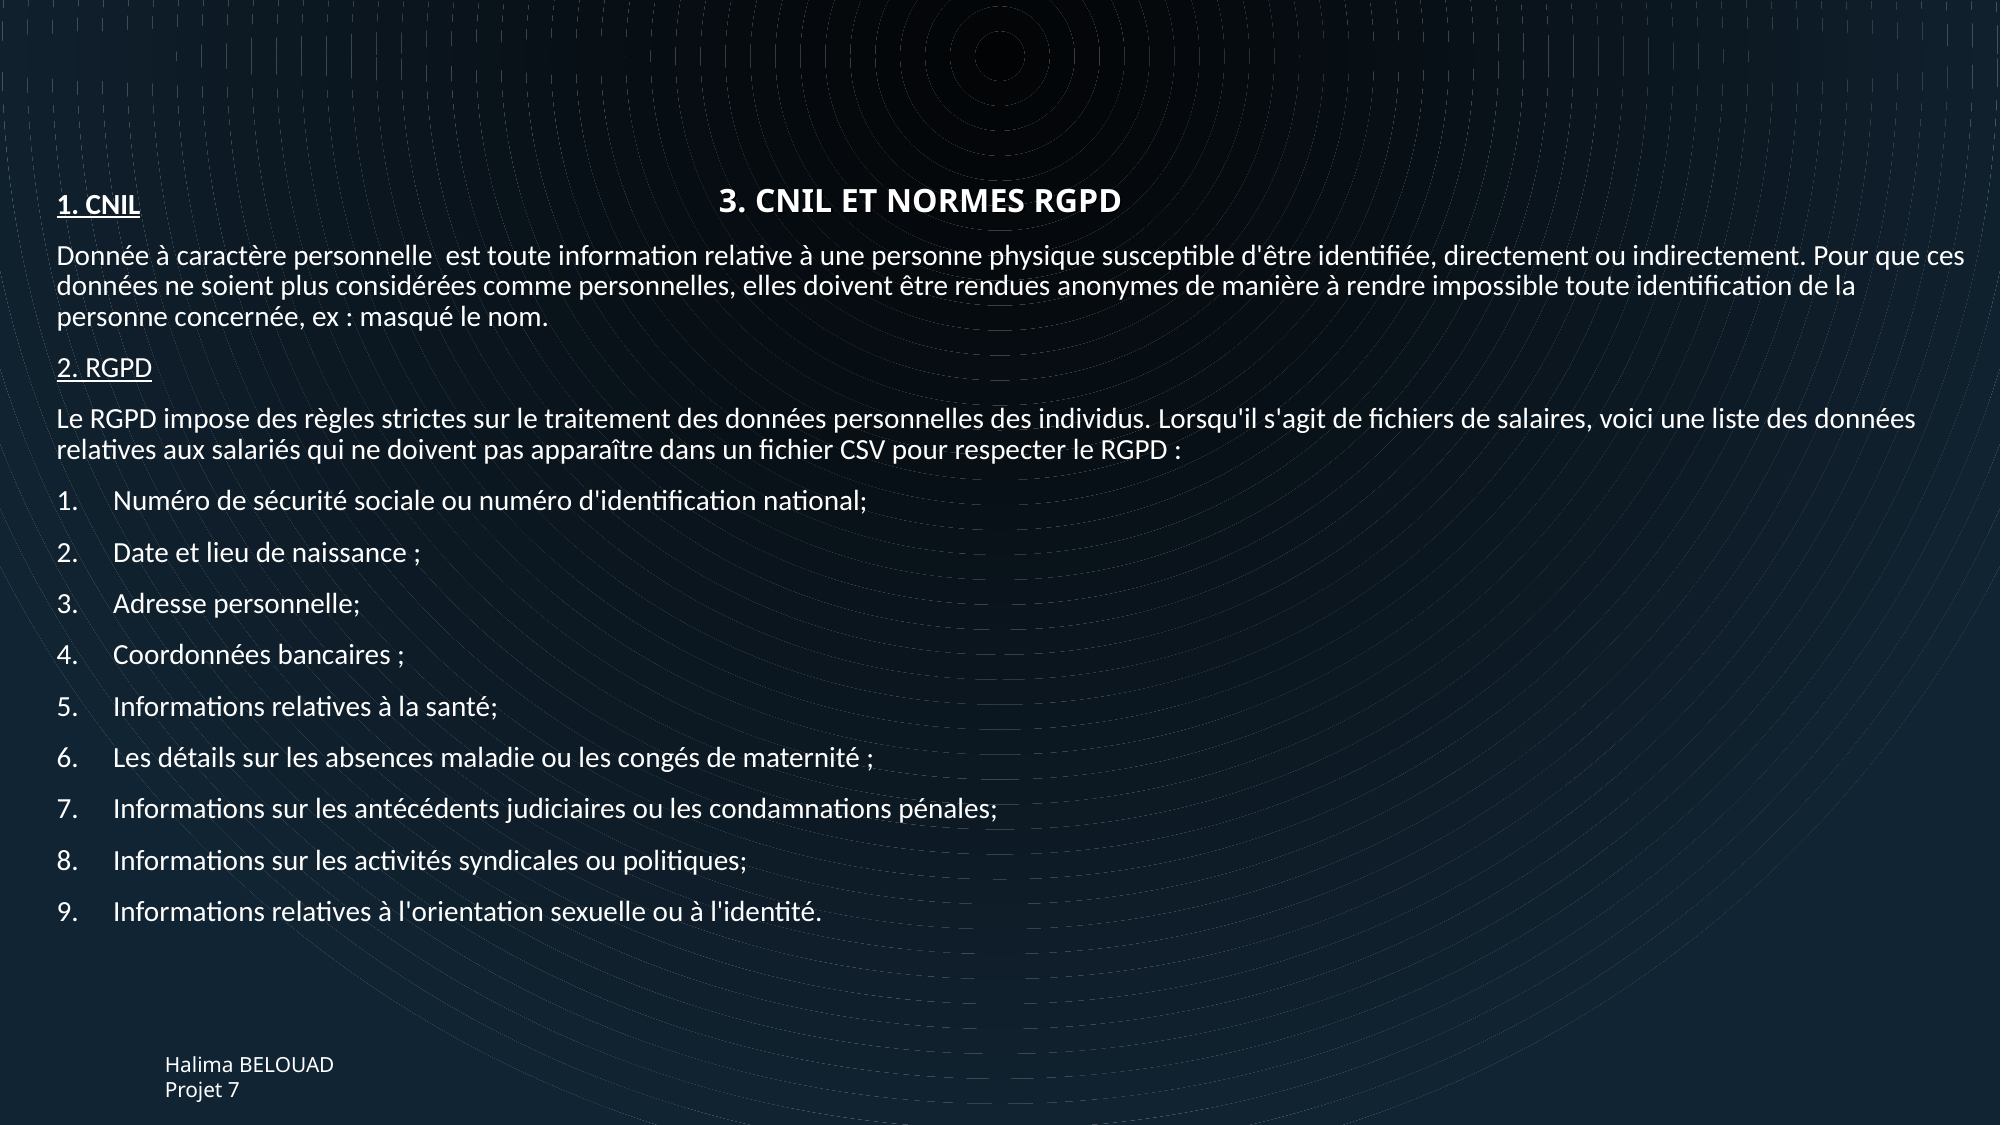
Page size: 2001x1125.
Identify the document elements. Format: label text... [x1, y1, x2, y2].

text_box [0, 0, 2000, 1125]
text_box Halima BELOUAD Projet 7 [149, 1044, 1245, 1102]
title 3. CNIL et NORMES RGPD [112, 175, 1739, 182]
subtitle 1. CNIL Donnée à caractère personnelle est toute information relative à une personne physique susceptible d'être identifiée, directement ou indirectement. Pour que ces données ne soient plus considérées comme personnelles, elles doivent être rendues anonymes de manière à rendre impossible toute identification de la personne concernée, ex : masqué le nom. 2. RGPD Le RGPD impose des règles strictes sur le traitement des données personnelles des individus. Lorsqu'il s'agit de fichiers de salaires, voici une liste des données relatives aux salariés qui ne doivent pas apparaître dans un fichier CSV pour respecter le RGPD : Numéro de sécurité sociale ou numéro d'identification national; Date et lieu de naissance ; Adresse personnelle; Coordonnées bancaires ; Informations relatives à la santé; Les détails sur les absences maladie ou les congés de maternité ; Informations sur les antécédents judiciaires ou les condamnations pénales; Informations sur les activités syndicales ou politiques; Informations relatives à l'orientation sexuelle ou à l'identité. [41, 182, 1988, 1045]
